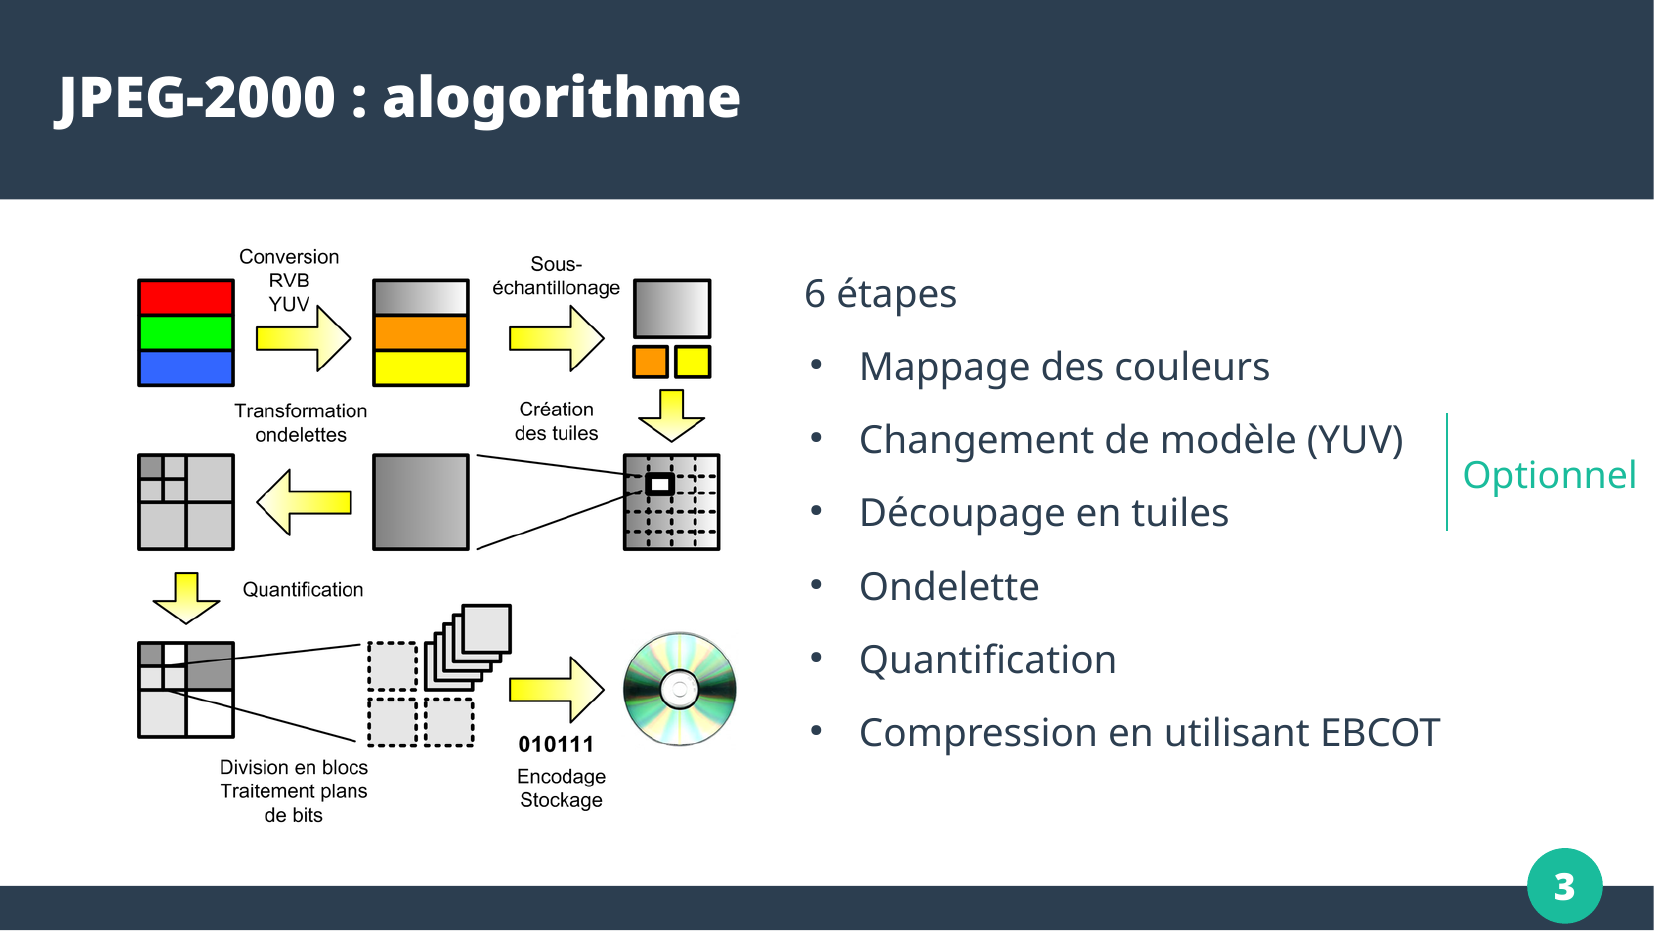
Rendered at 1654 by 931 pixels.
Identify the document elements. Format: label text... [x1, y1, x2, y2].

picture [137, 242, 739, 827]
text_box Optionnel [1446, 442, 1654, 506]
list 6 étapes Mappage des couleurs Changement de modèle (YUV) Découpage en tuiles Ondelette Quantification Compression en utilisant EBCOT [739, 265, 1447, 768]
title JPEG-2000 : alogorithme [59, 37, 1595, 155]
